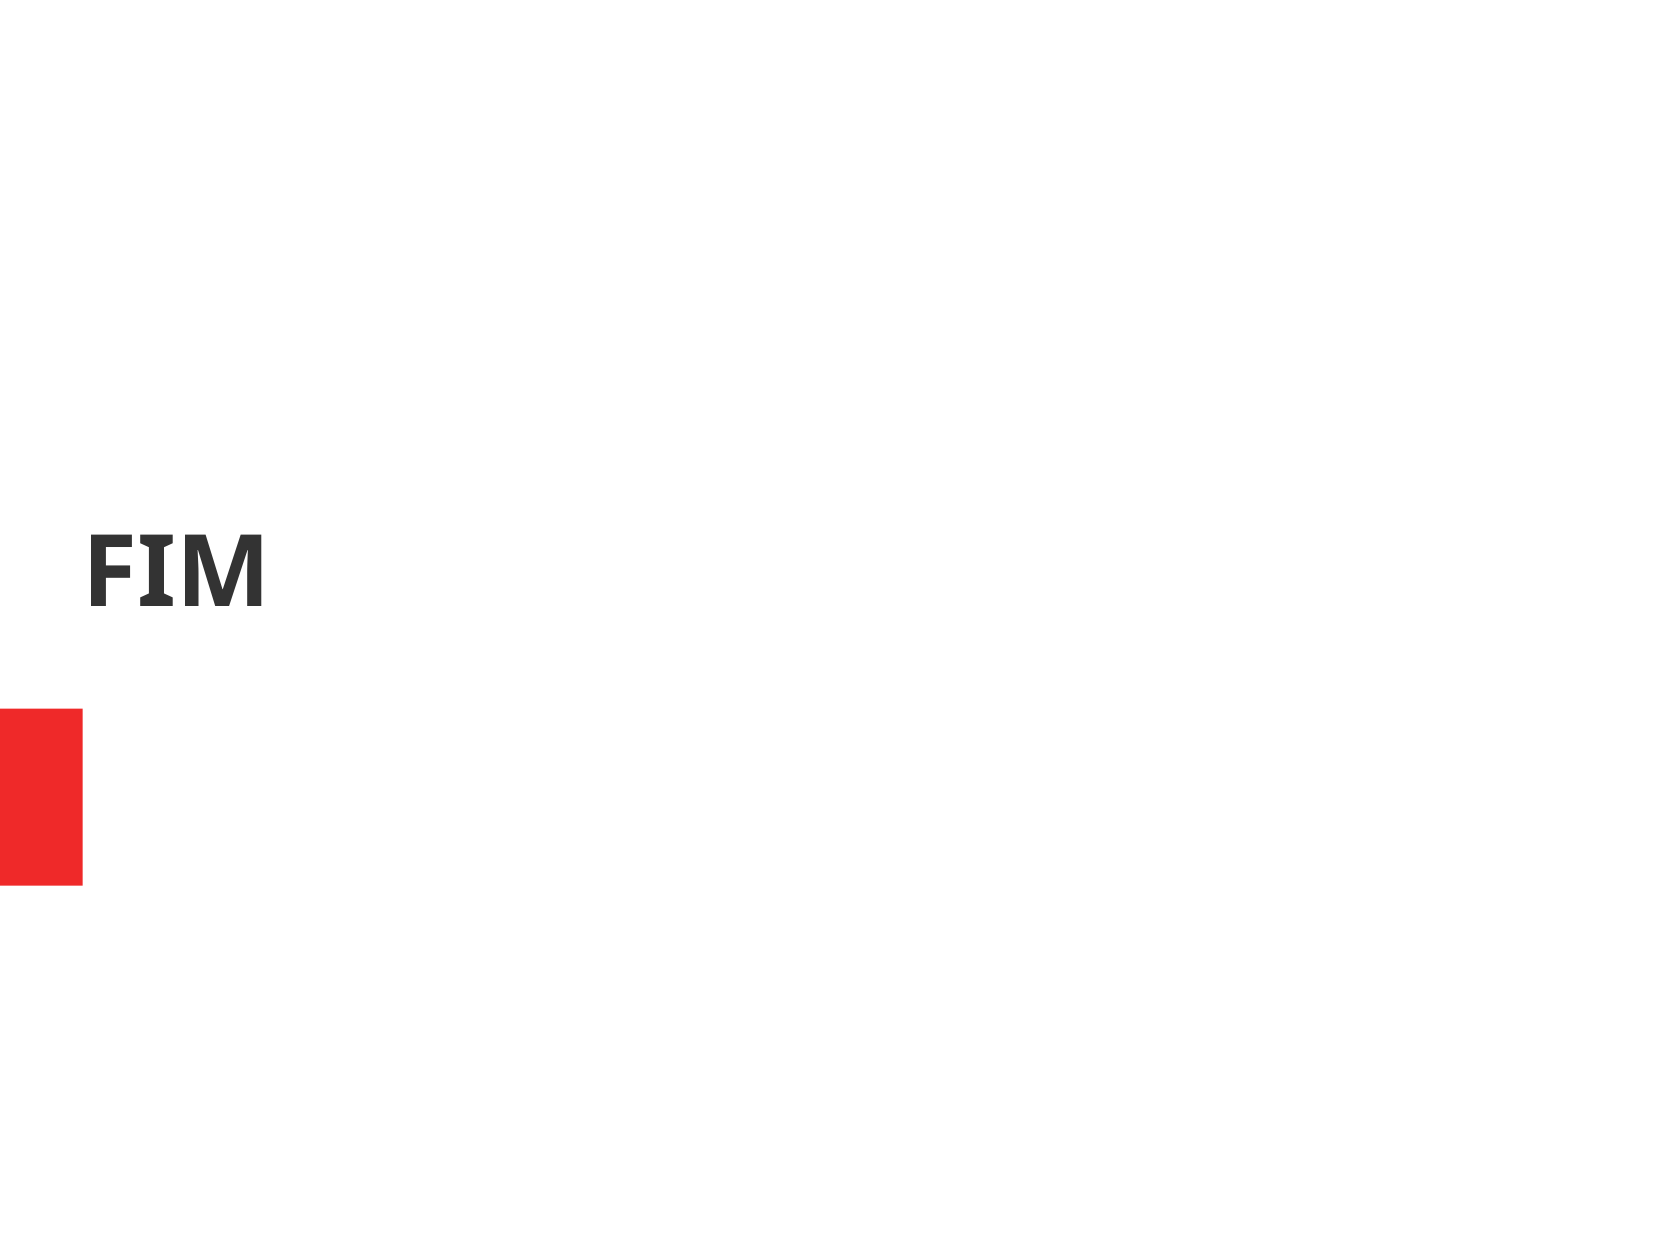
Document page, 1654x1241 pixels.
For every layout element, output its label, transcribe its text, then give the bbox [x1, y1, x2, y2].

text_box FIM [82, 462, 1571, 670]
